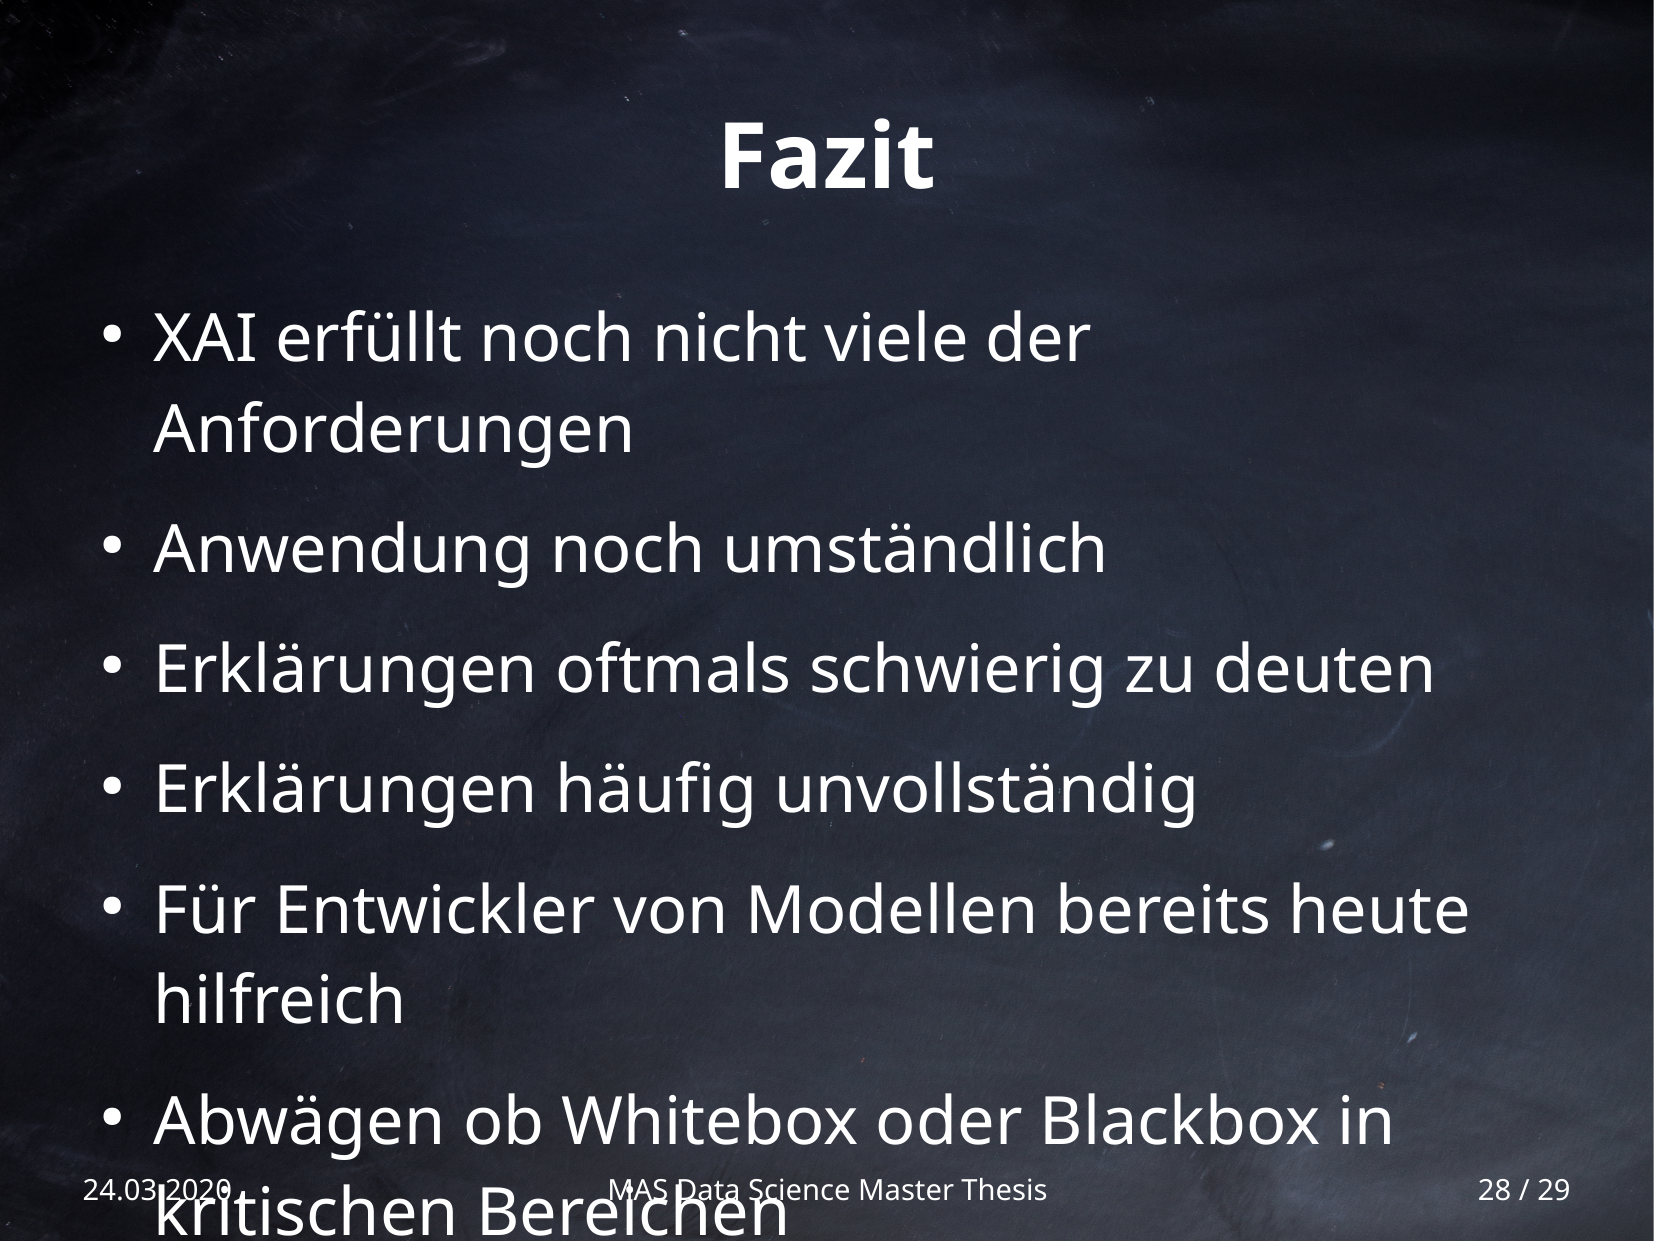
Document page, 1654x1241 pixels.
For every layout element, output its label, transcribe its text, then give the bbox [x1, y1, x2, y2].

list XAI erfüllt noch nicht viele der Anforderungen Anwendung noch umständlich Erklärungen oftmals schwierig zu deuten Erklärungen häufig unvollständig Für Entwickler von Modellen bereits heute hilfreich Abwägen ob Whitebox oder Blackbox in kritischen Bereichen [82, 290, 1571, 1241]
title Fazit [82, 49, 1571, 257]
picture [0, 0, 1654, 1241]
